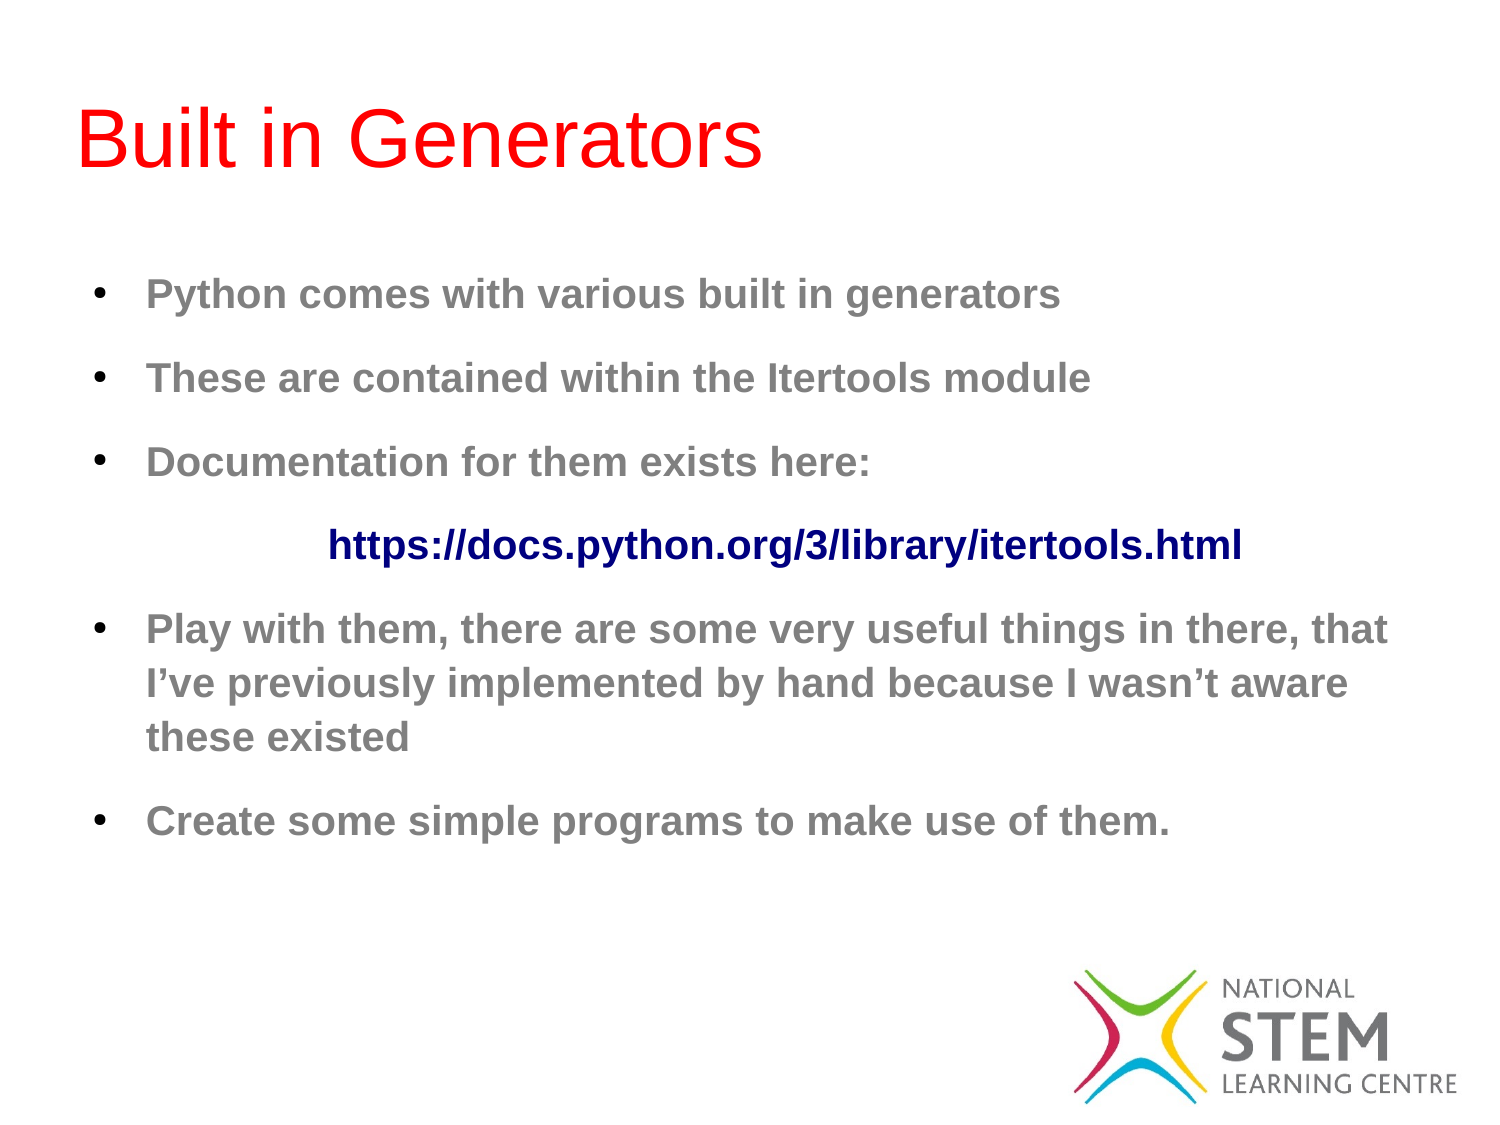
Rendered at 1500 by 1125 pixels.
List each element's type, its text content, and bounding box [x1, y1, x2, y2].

list Python comes with various built in generators These are contained within the Itertools module Documentation for them exists here: https://docs.python.org/3/library/itertools.html Play with them, there are some very useful things in there, that I’ve previously implemented by hand because I wasn’t aware these existed Create some simple programs to make use of them. [75, 263, 1425, 916]
title Built in Generators [75, 44, 1425, 233]
picture [1057, 953, 1472, 1120]
